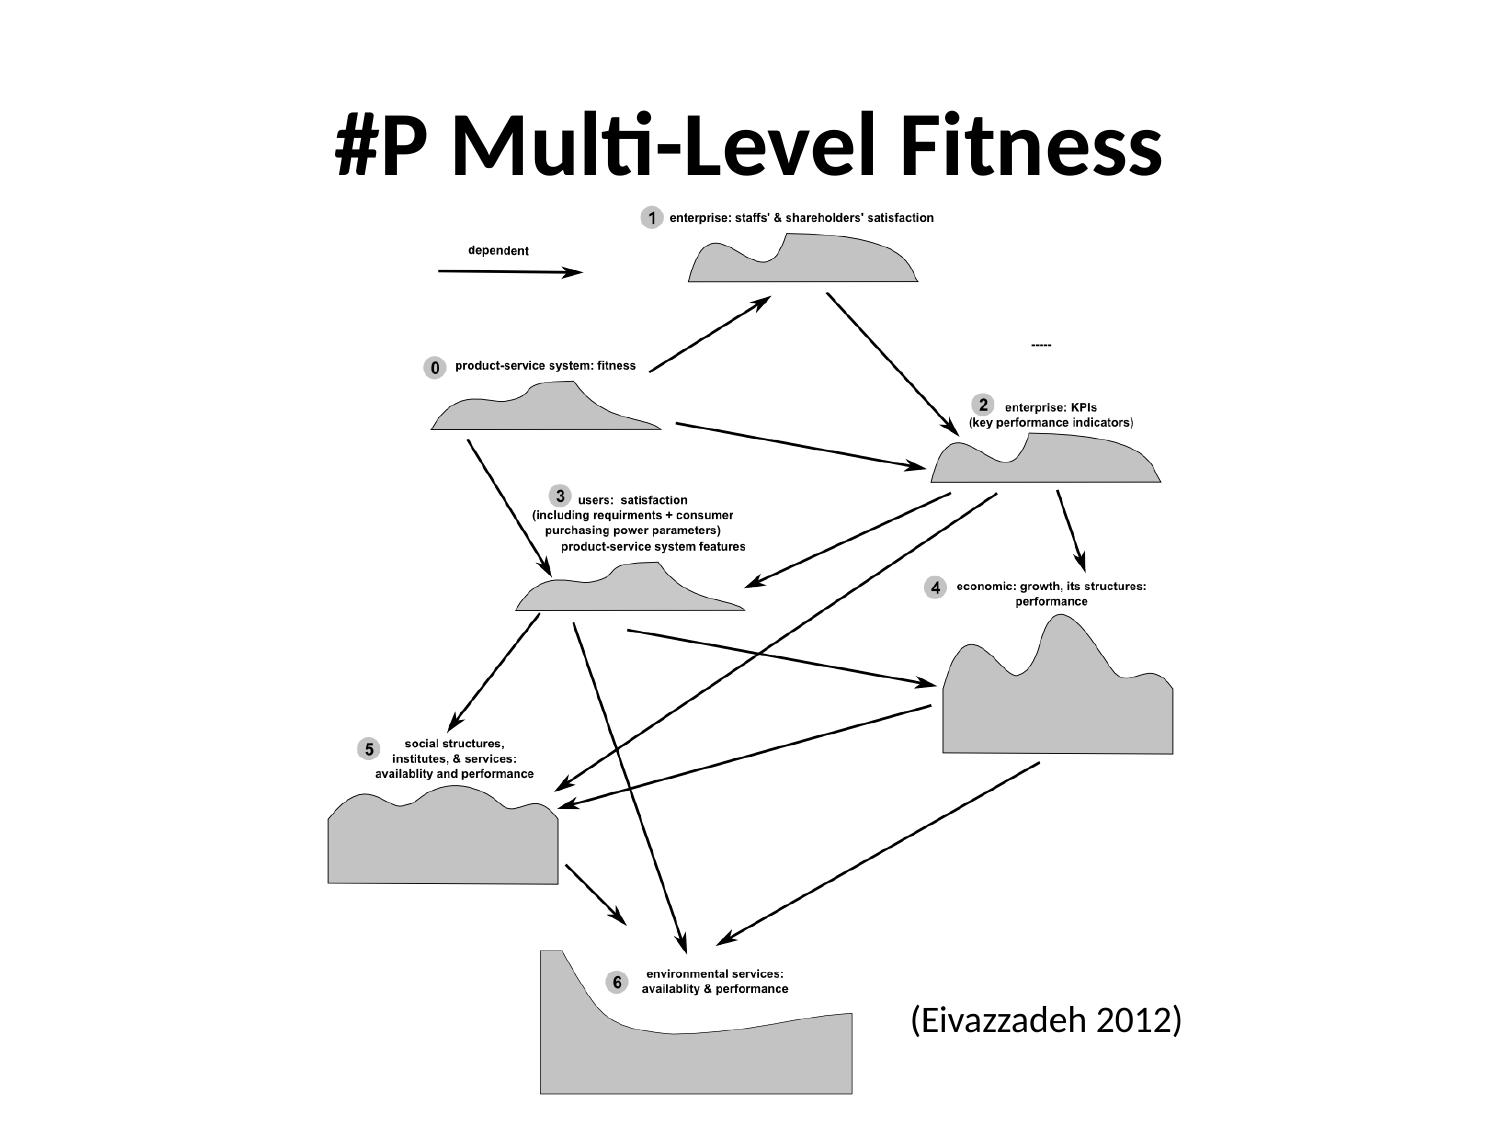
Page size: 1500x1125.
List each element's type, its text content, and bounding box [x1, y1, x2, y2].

title #P Multi-Level Fitness [75, 45, 1425, 233]
picture [312, 190, 1188, 1109]
text_box (Eivazzadeh 2012) [894, 987, 1198, 1048]
